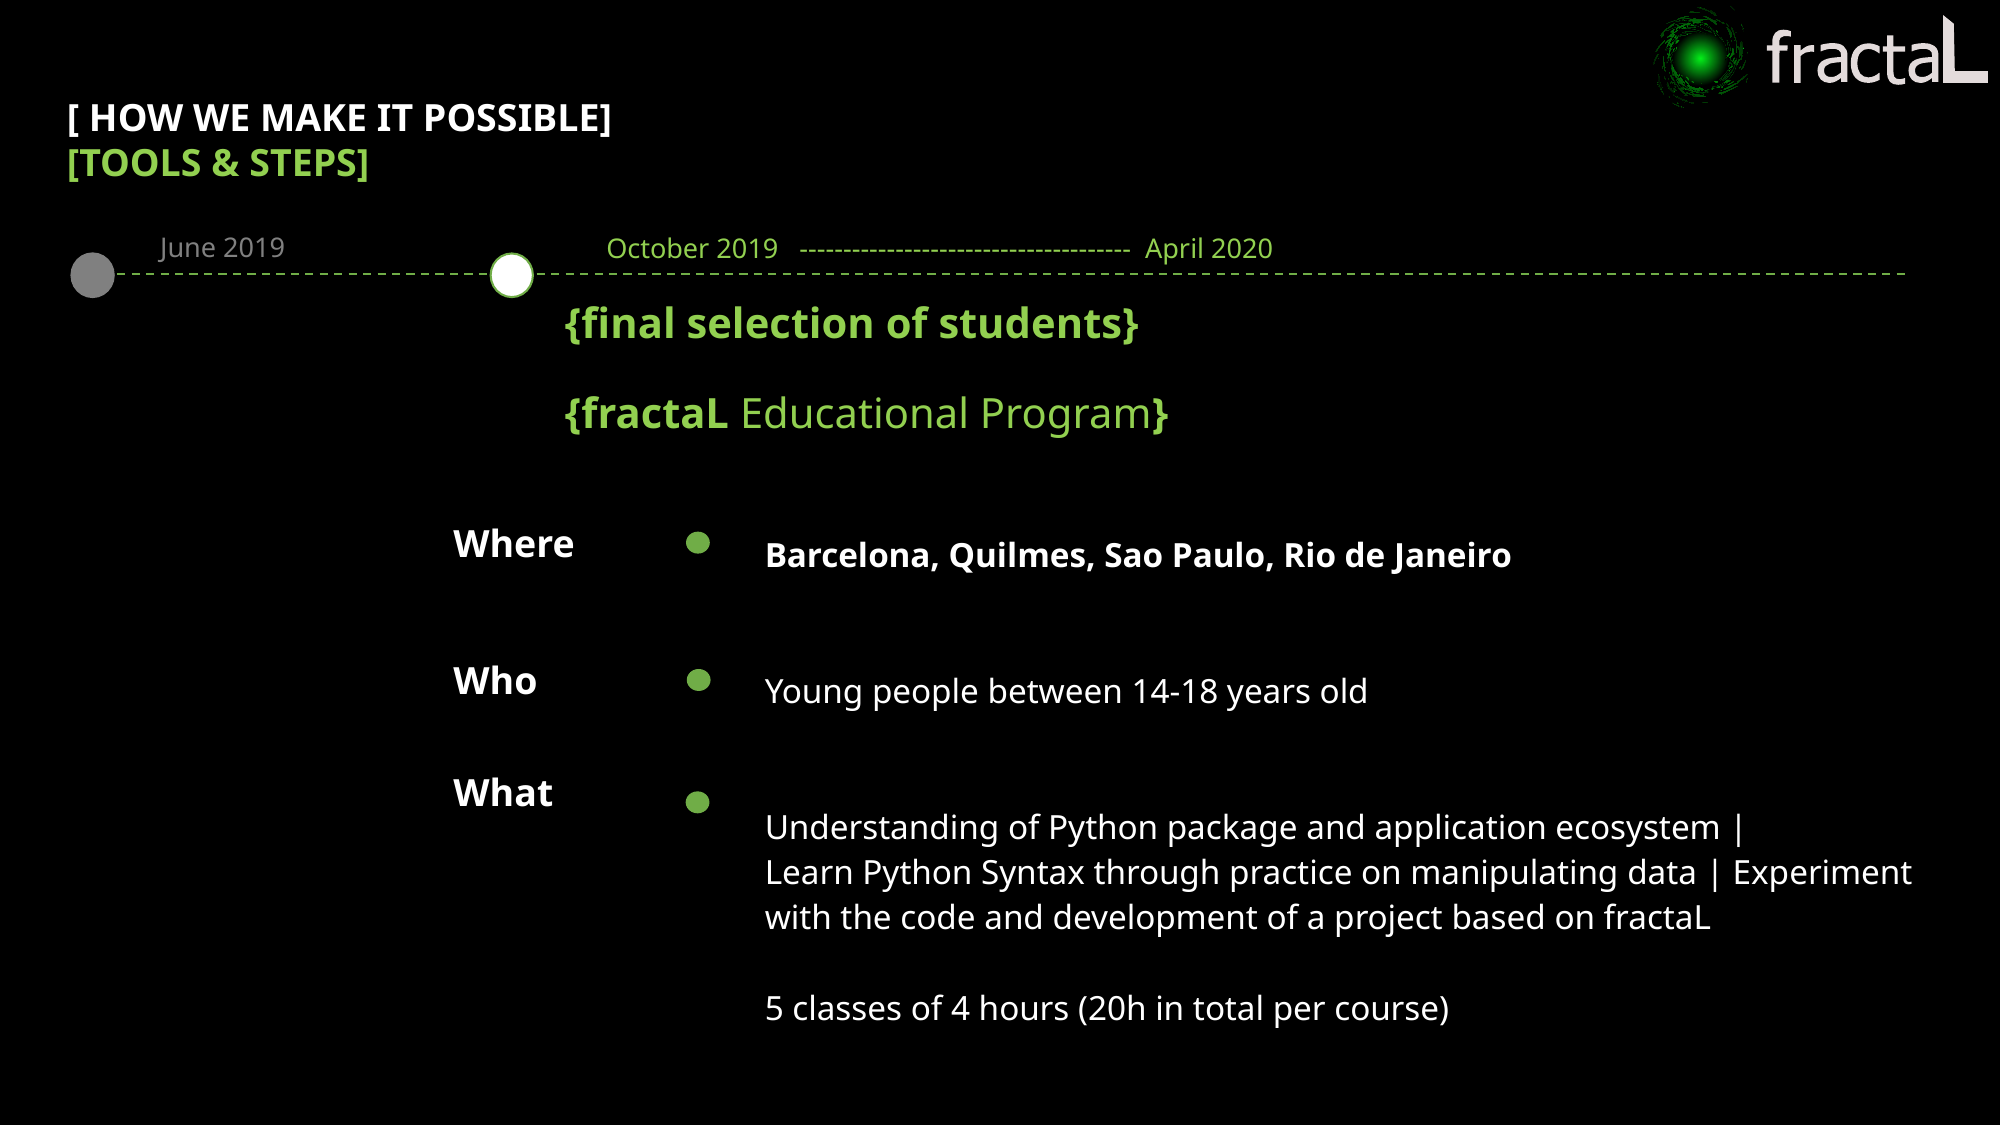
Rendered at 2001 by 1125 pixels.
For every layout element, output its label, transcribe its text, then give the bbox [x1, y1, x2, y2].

text_box {final selection of students} {fractaL Educational Program} [550, 358, 1286, 480]
text_box June 2019 [83, 139, 362, 358]
picture [1653, 5, 1988, 108]
text_box Where [438, 512, 631, 573]
text_box [687, 670, 710, 690]
text_box [686, 792, 709, 813]
text_box Who [438, 649, 597, 710]
text_box October 2019 -------------------------------------- April 2020 [538, 139, 1350, 358]
text_box [687, 532, 709, 553]
text_box What [438, 762, 597, 822]
text_box [ how we make it possible] [TOOLS & steps] [52, 86, 966, 192]
text_box [71, 253, 114, 298]
text_box [490, 253, 533, 298]
text_box Barcelona, Quilmes, Sao Paulo, Rio de Janeiro Young people between 14-18 years old Understanding of Python package and application ecosystem | Learn Python Syntax through practice on manipulating data | Experiment with the code and development of a project based on fractaL 5 classes of 4 hours (20h in total per course) [750, 525, 1966, 1026]
